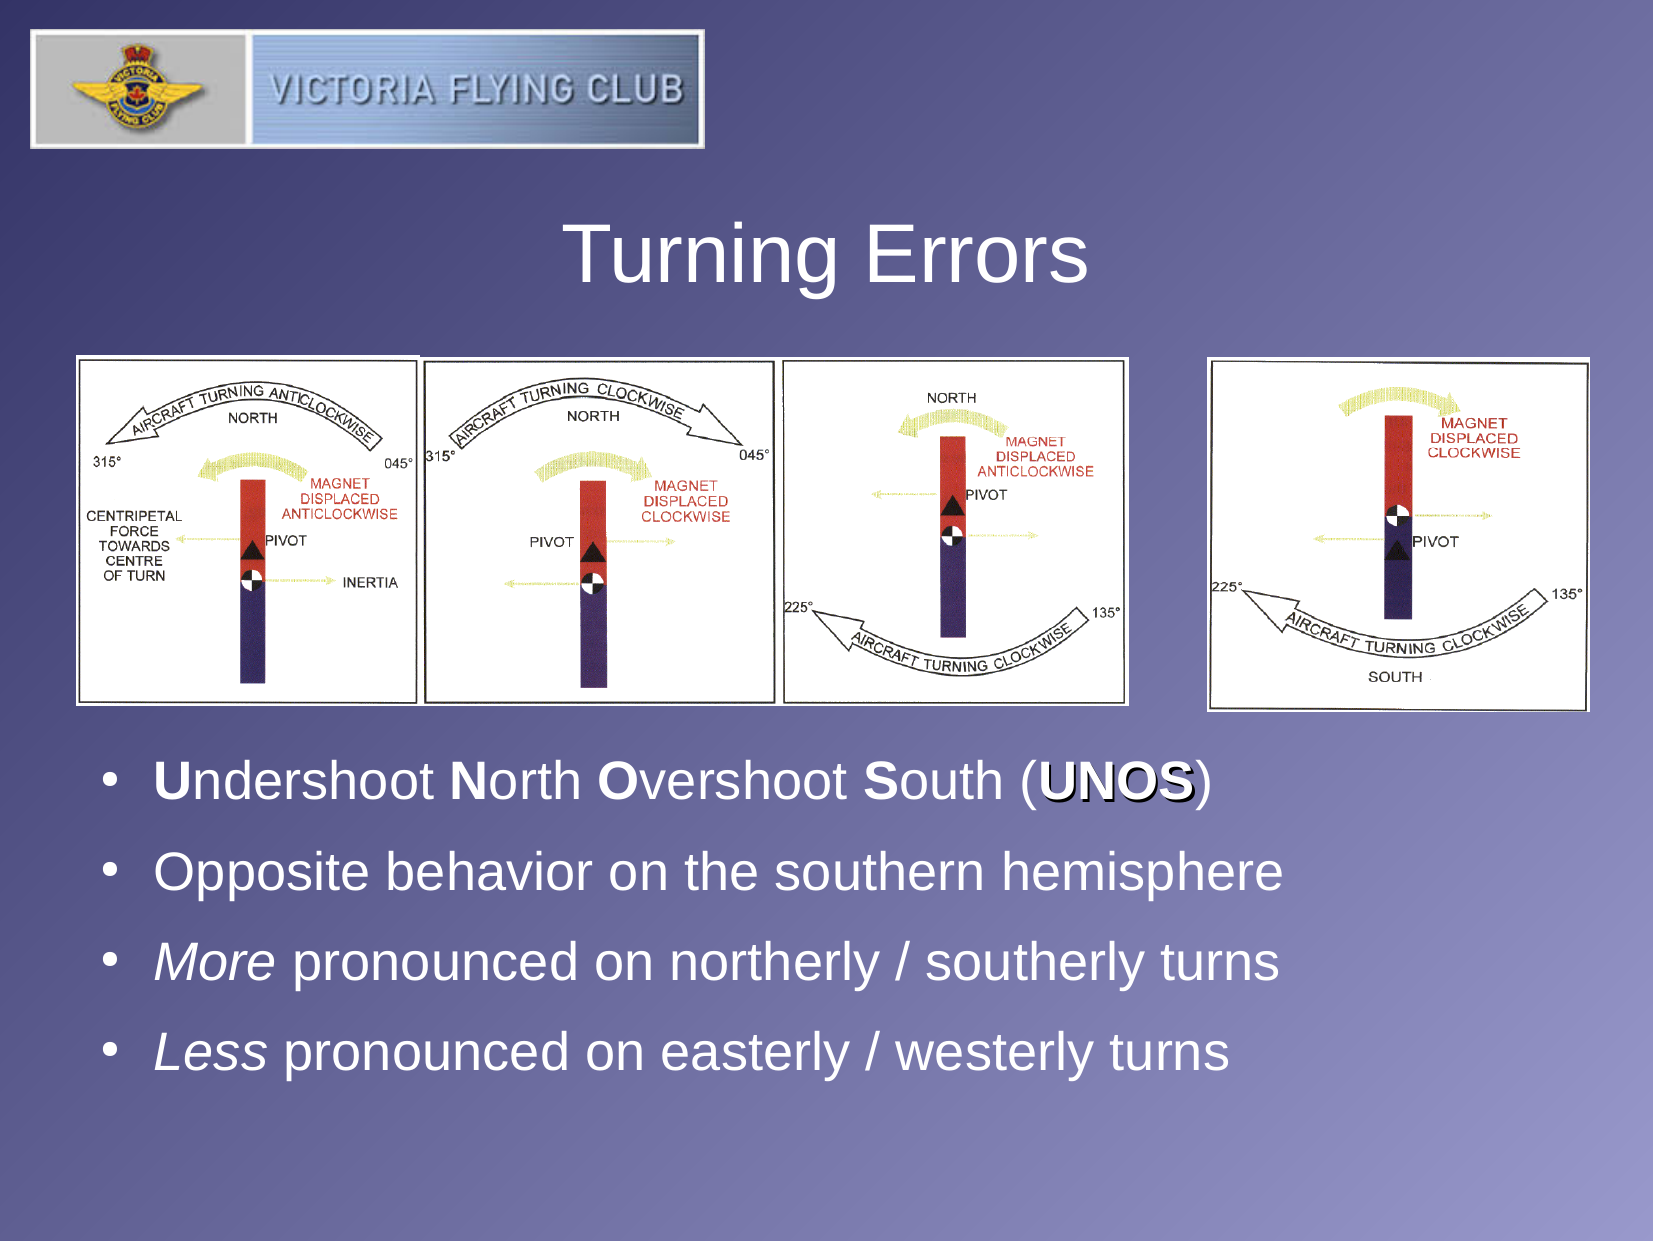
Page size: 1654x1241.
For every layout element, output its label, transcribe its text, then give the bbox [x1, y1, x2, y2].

title Turning Errors [82, 150, 1571, 358]
picture [30, 29, 705, 149]
picture [1207, 357, 1590, 712]
picture [76, 355, 1129, 706]
list Undershoot North Overshoot South (UNOS) Opposite behavior on the southern hemisphere More pronounced on northerly / southerly turns Less pronounced on easterly / westerly turns [82, 750, 1571, 1094]
